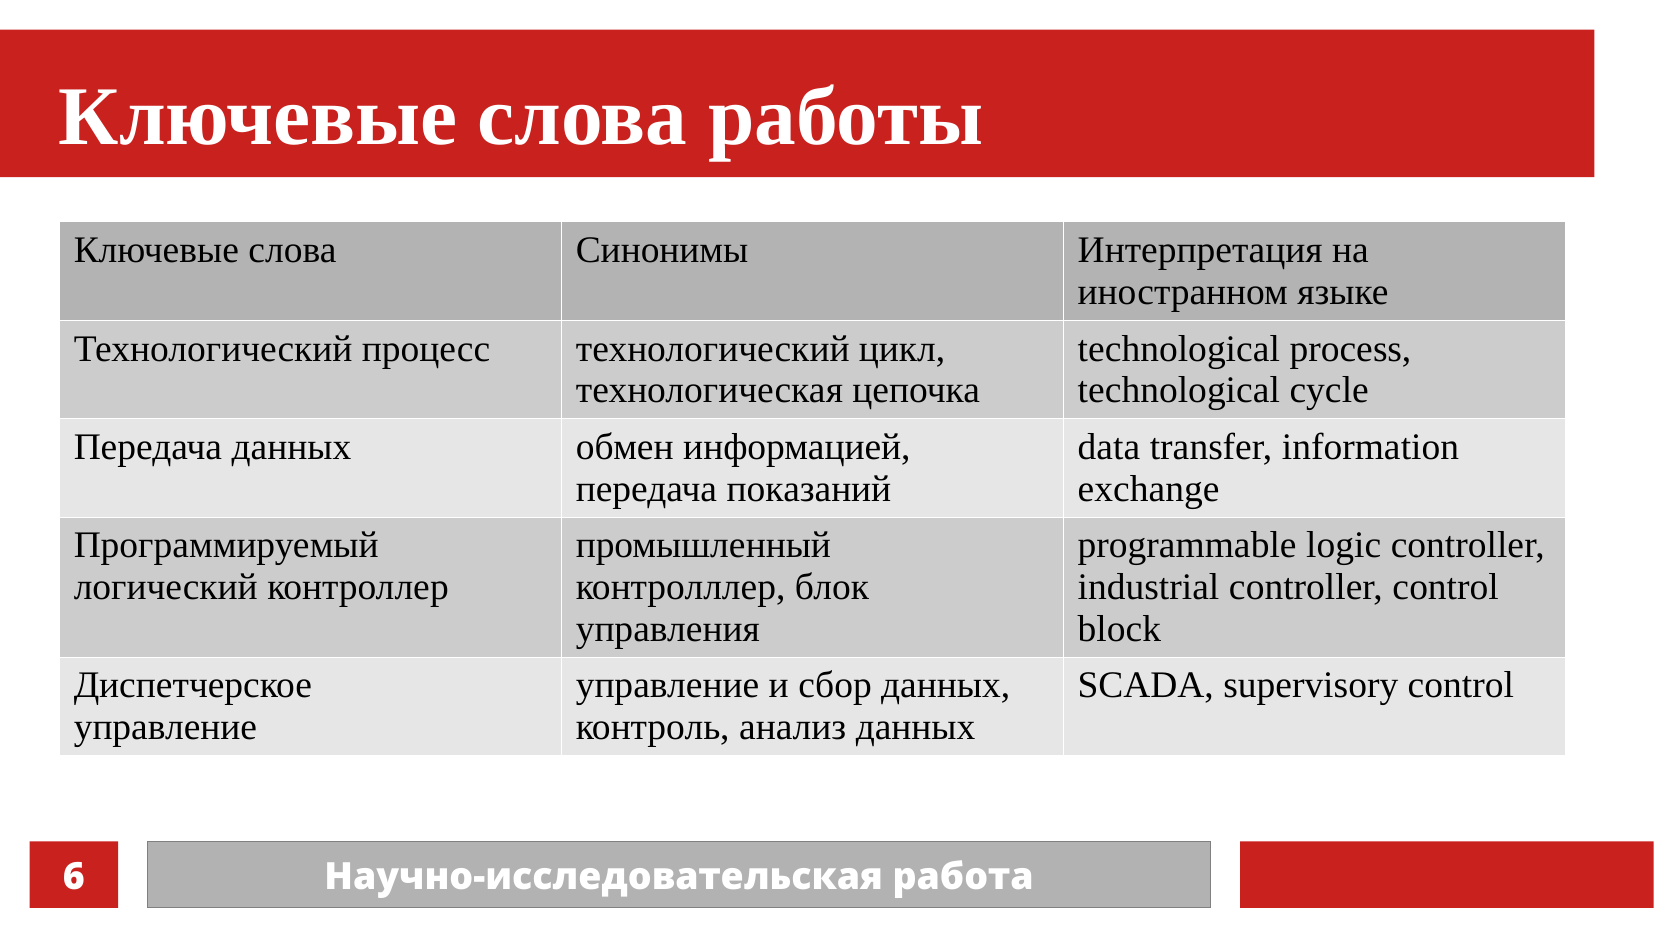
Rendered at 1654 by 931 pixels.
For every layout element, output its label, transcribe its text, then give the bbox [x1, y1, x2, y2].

table_cell управление и сбор данных, контроль, анализ данных [562, 658, 1063, 755]
table_cell technological process, technological cycle [1064, 321, 1565, 418]
table_cell Технологический процесс [60, 321, 561, 418]
table_header Синонимы [562, 222, 1063, 320]
table_cell обмен информацией, передача показаний [562, 419, 1063, 517]
table_cell Диспетчерское управление [60, 658, 561, 755]
table_cell технологический цикл, технологическая цепочка [562, 321, 1063, 418]
table_header Интерпретация на иностранном языке [1064, 222, 1565, 320]
table_cell Передача данных [60, 419, 561, 517]
table_cell data transfer, information exchange [1064, 419, 1565, 517]
table_cell SCADA, supervisory control [1064, 658, 1565, 755]
table_cell Программируемый логический контроллер [60, 518, 561, 657]
table_cell промышленный контролллер, блок управления [562, 518, 1063, 657]
table_cell programmable logic controller, industrial controller, control block [1064, 518, 1565, 657]
title Ключевые слова работы [59, 44, 1595, 163]
table_header Ключевые слова [60, 222, 561, 320]
